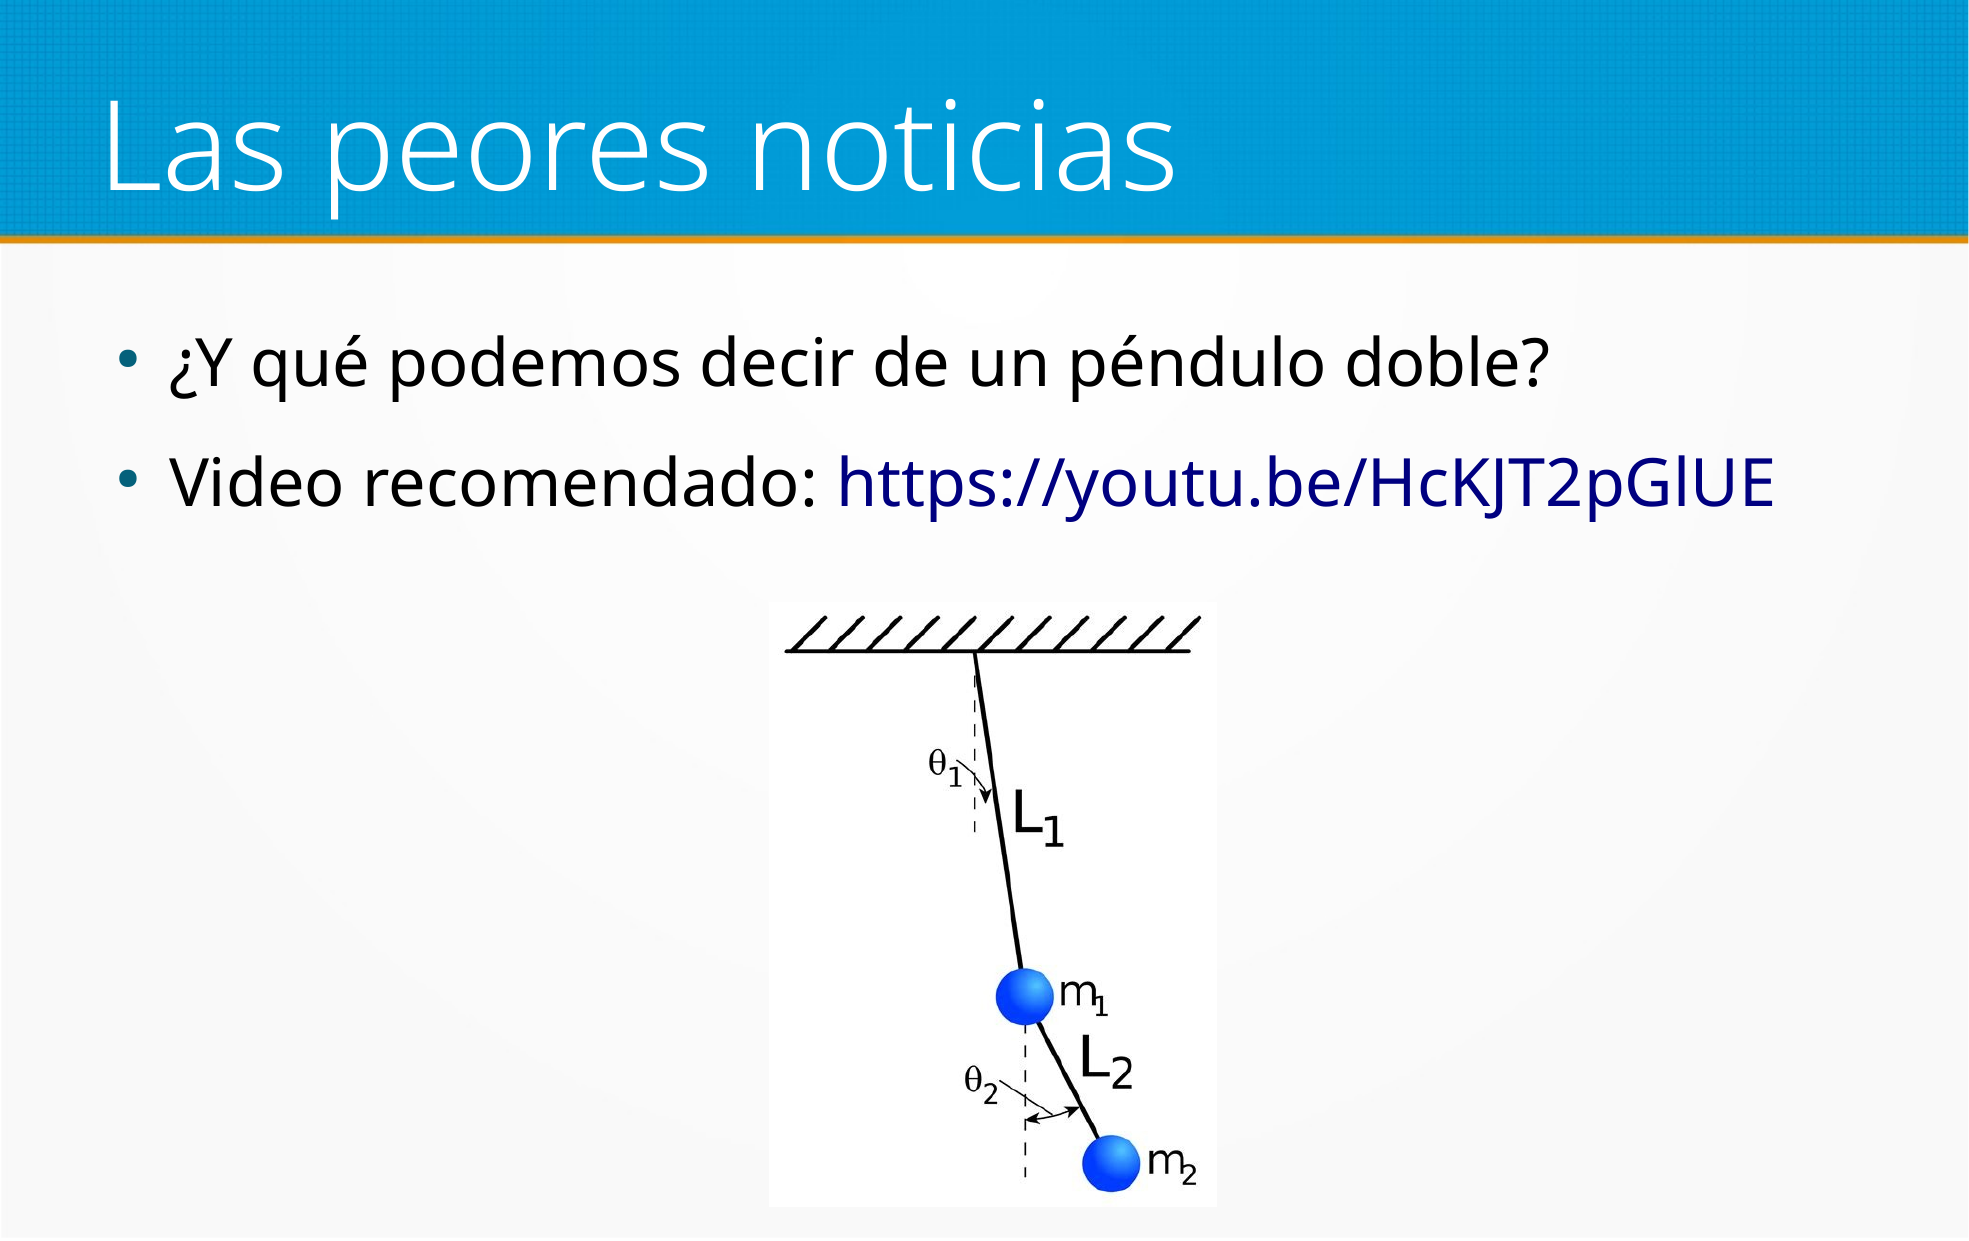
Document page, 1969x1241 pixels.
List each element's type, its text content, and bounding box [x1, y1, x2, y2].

picture [0, 233, 1969, 1241]
list ¿Y qué podemos decir de un péndulo doble? Video recomendado: https://youtu.be/HcKJT2pGlUE [98, 315, 1861, 1081]
title Las peores noticias [98, 19, 1870, 227]
